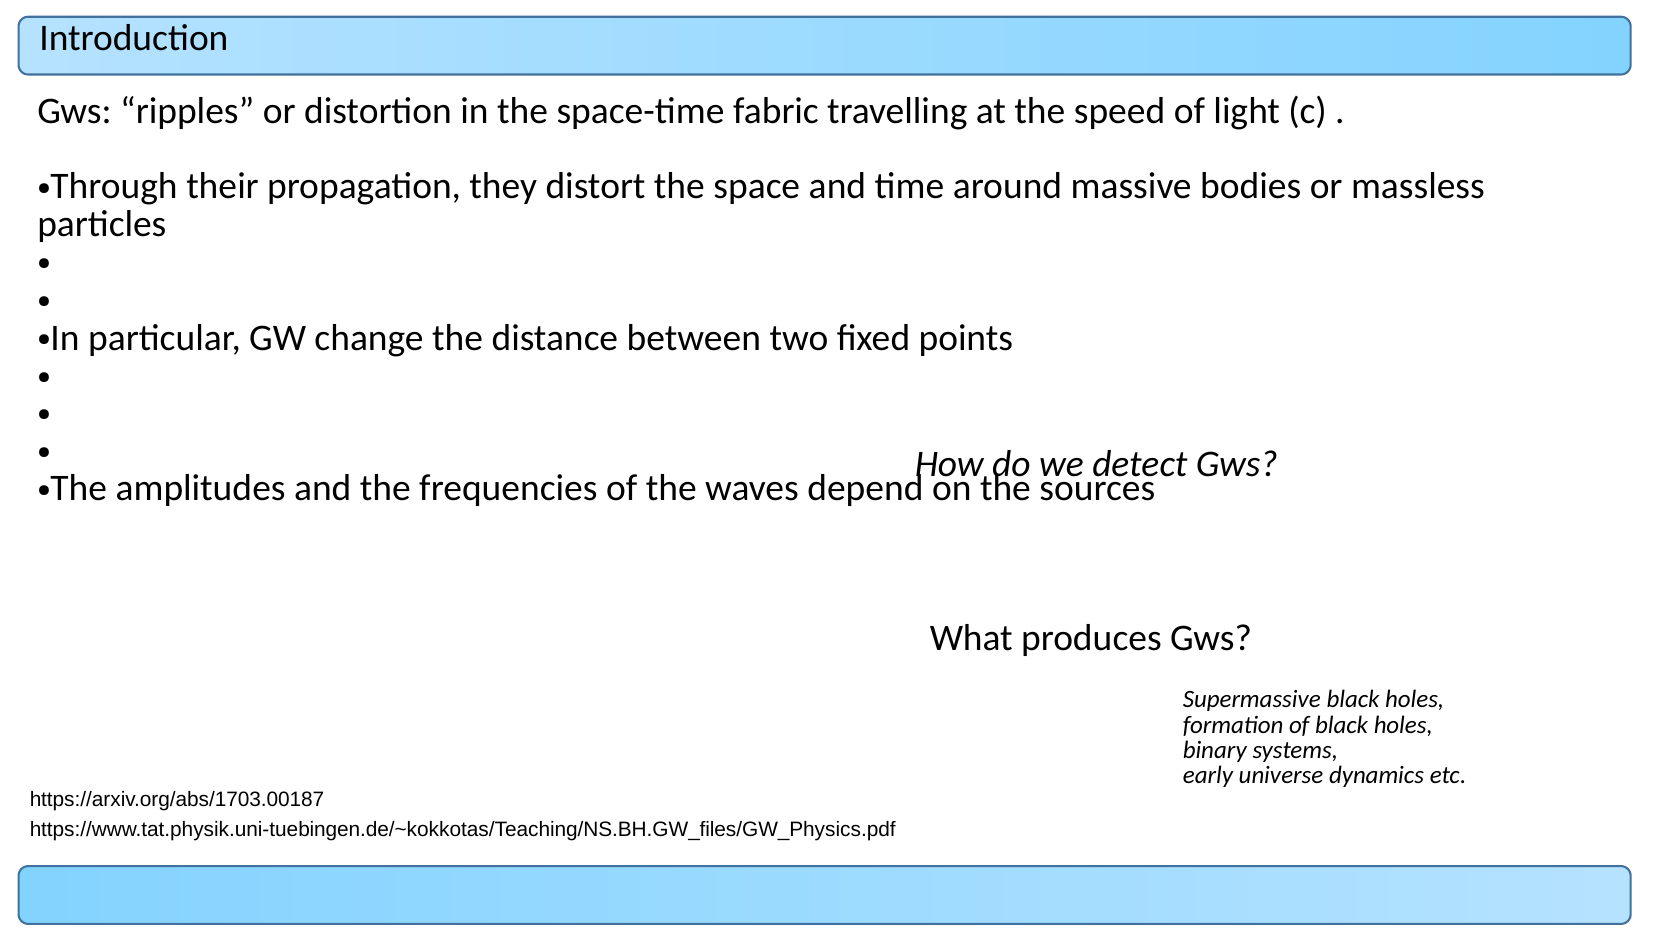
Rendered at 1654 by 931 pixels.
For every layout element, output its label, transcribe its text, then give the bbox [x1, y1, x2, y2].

text_box Introduction [24, 15, 1628, 77]
text_box https://arxiv.org/abs/1703.00187 [15, 780, 340, 810]
text_box https://www.tat.physik.uni-tuebingen.de/~kokkotas/Teaching/NS.BH.GW_files/GW_Physics.pdf [15, 810, 911, 849]
text_box Supermassive black holes, formation of black holes, binary systems, early universe dynamics etc. [1168, 681, 1589, 821]
text_box Gws: “ripples” or distortion in the space-time fabric travelling at the speed of light (c) . Through their propagation, they distort the space and time around massive bodies or massless particles In particular, GW change the distance between two fixed points The amplitudes and the frequencies of the waves depend on the sources [22, 87, 1613, 830]
text_box How do we detect Gws? [900, 441, 1396, 546]
text_box What produces Gws? [915, 615, 1411, 677]
